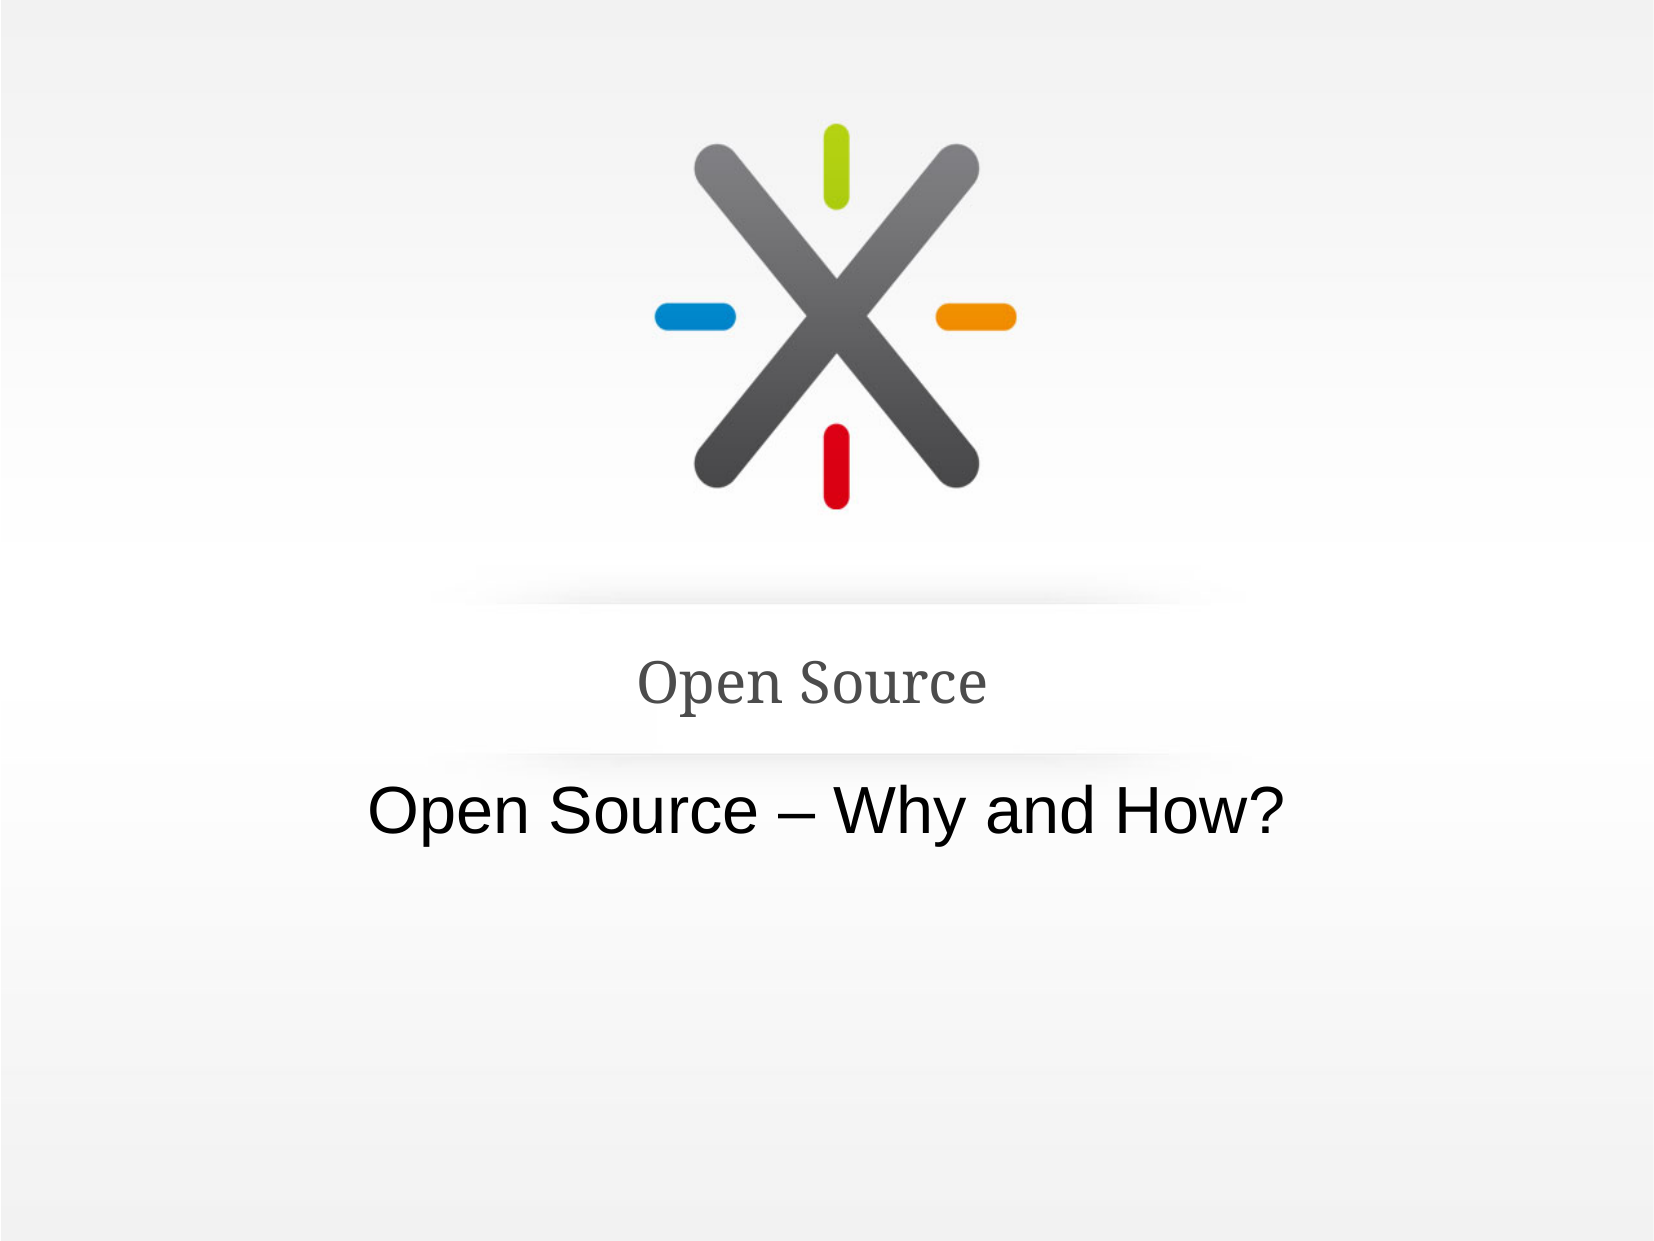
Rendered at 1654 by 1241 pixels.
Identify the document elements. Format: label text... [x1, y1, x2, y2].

title Open Source [453, 604, 1172, 734]
picture [1, 0, 1654, 1241]
subtitle Open Source – Why and How? [337, 734, 1316, 886]
